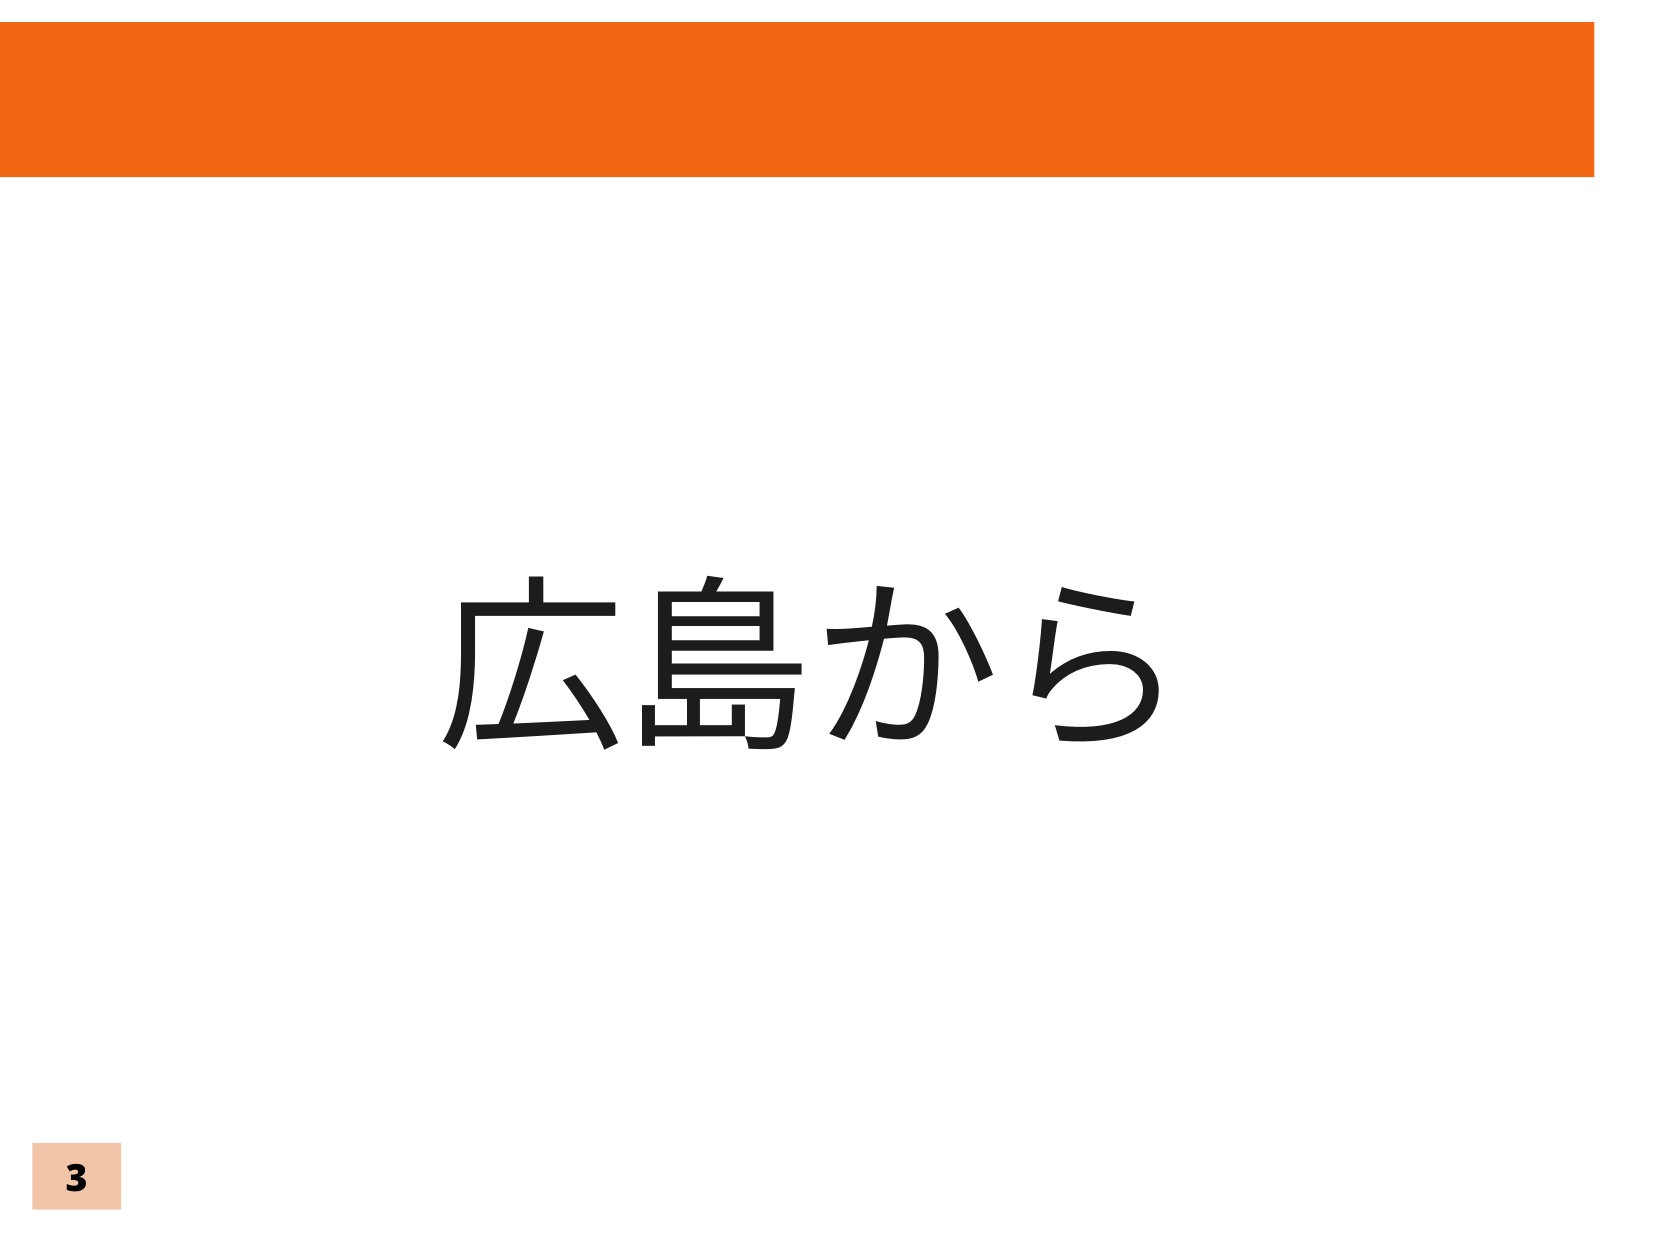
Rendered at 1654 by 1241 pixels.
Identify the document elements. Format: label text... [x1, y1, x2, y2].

list 広島から [59, 201, 1565, 1105]
